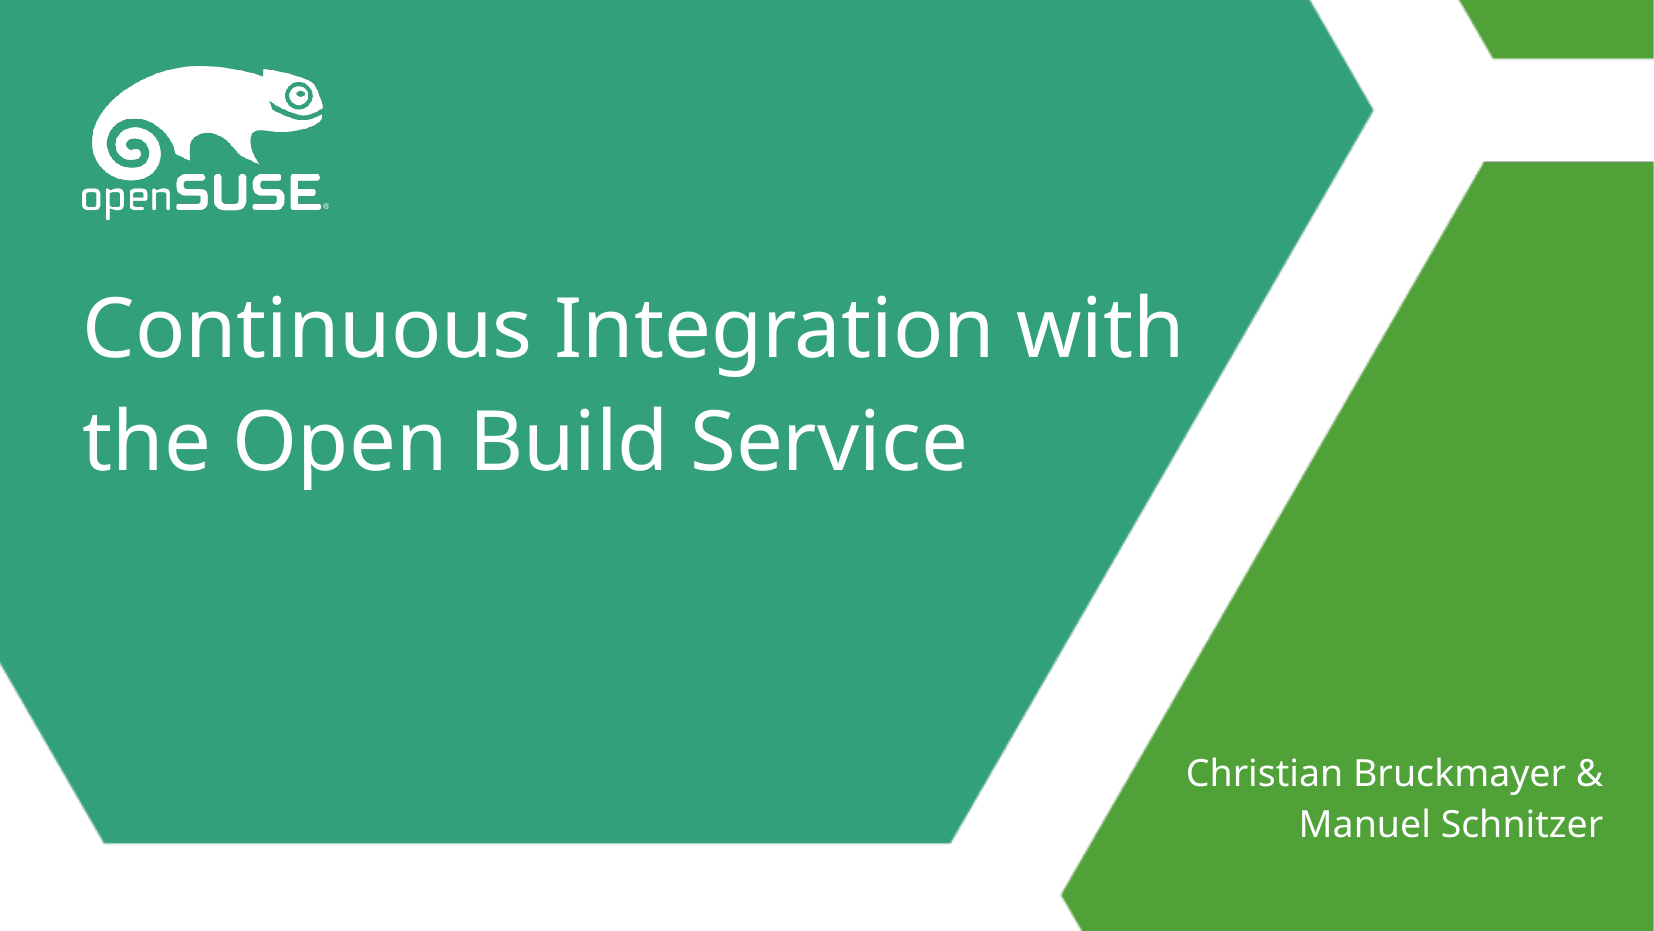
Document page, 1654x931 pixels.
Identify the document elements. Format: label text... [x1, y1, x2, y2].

picture [0, 0, 1654, 931]
subtitle Christian Bruckmayer & Manuel Schnitzer [1177, 686, 1604, 931]
title Continuous Integration with the Open Build Service [82, 219, 1218, 545]
